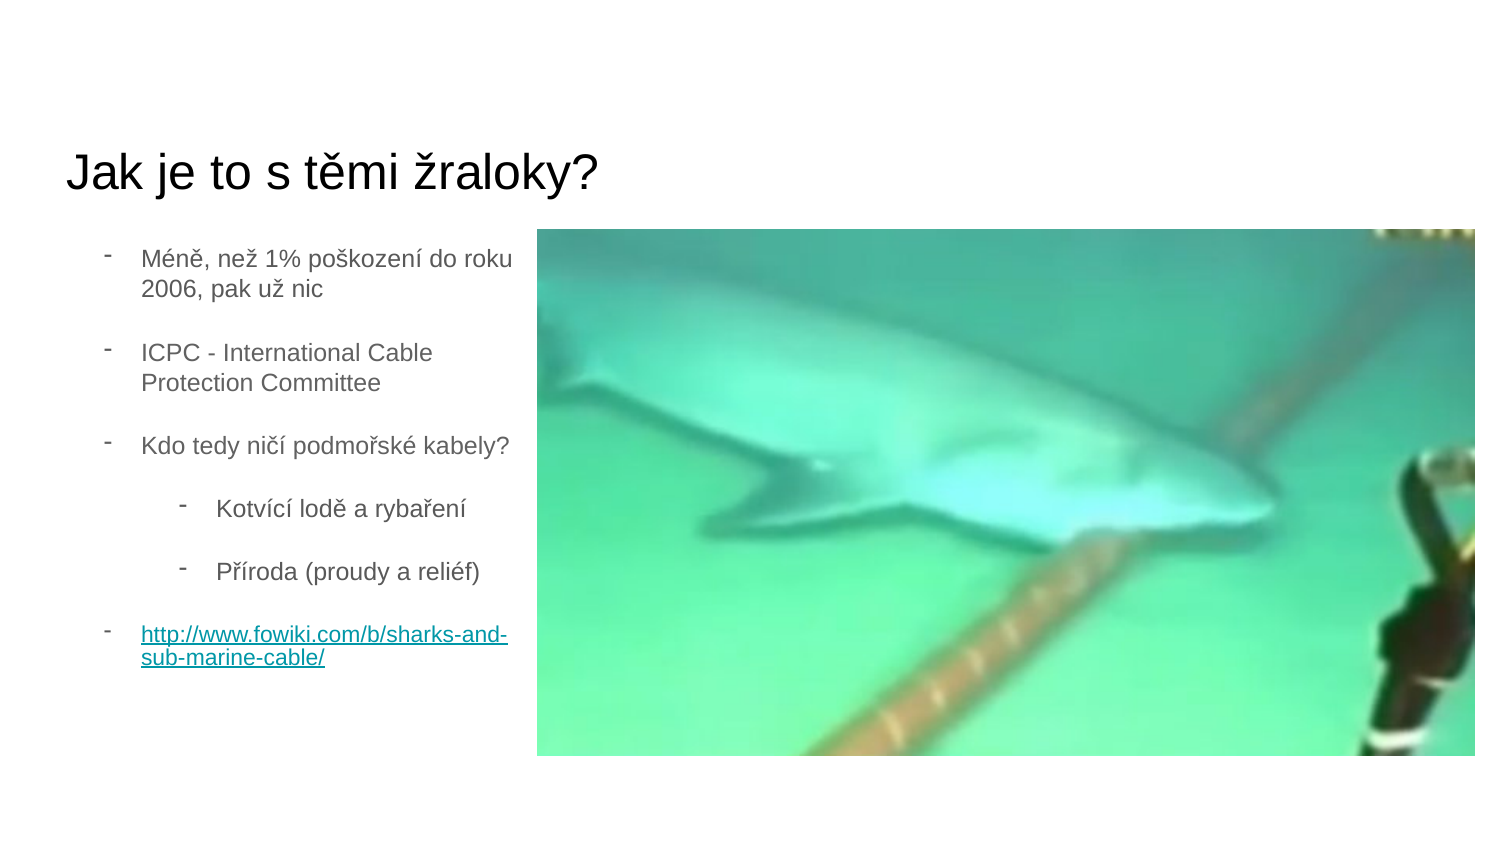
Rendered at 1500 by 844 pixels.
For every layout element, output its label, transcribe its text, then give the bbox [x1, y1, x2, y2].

title Jak je to s těmi žraloky? [51, 91, 1475, 216]
picture [537, 229, 1475, 756]
list Méně, než 1% poškození do roku 2006, pak už nic ICPC - International Cable Protection Committee Kdo tedy ničí podmořské kabely? Kotvící lodě a rybaření Příroda (proudy a reliéf) http://www.fowiki.com/b/sharks-and-sub-marine-cable/ [51, 227, 530, 750]
